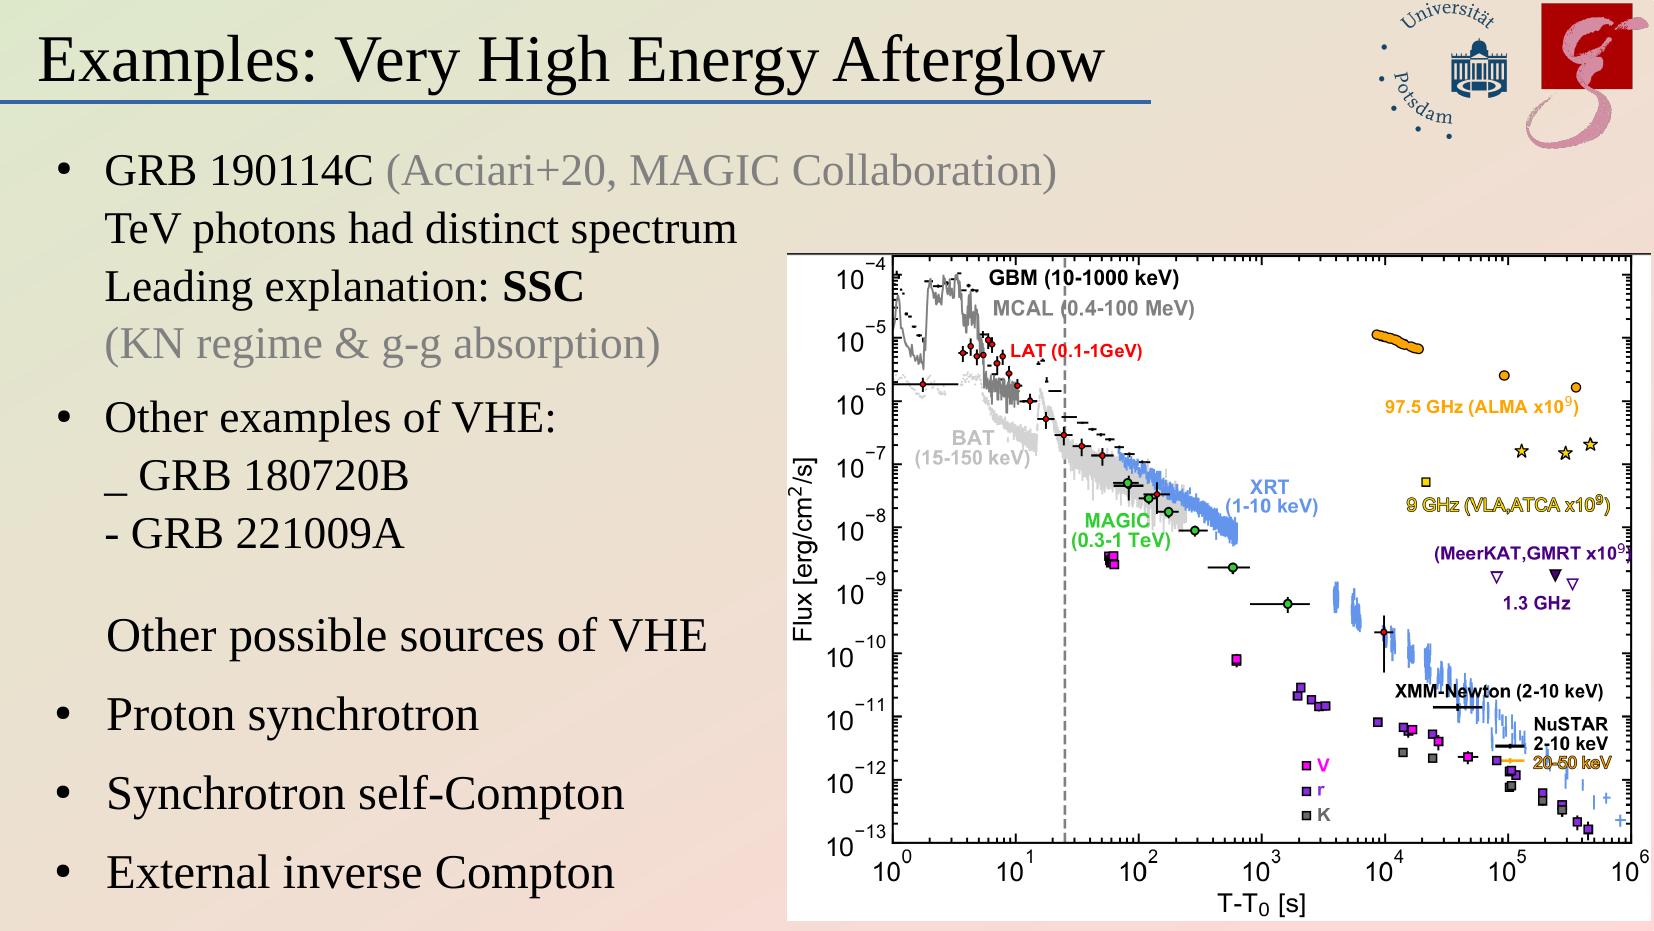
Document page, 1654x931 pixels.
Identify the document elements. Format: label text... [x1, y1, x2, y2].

list Other possible sources of VHE Proton synchrotron Synchrotron self-Compton External inverse Compton [37, 600, 751, 901]
title Examples: Very High Energy Afterglow [37, 0, 1375, 118]
picture [1375, 0, 1654, 154]
list GRB 190114C (Acciari+20, MAGIC Collaboration) TeV photons had distinct spectrum Leading explanation: SSC (KN regime & g-g absorption) Other examples of VHE: _ GRB 180720B - GRB 221009A [39, 137, 1165, 563]
picture [787, 253, 1651, 921]
